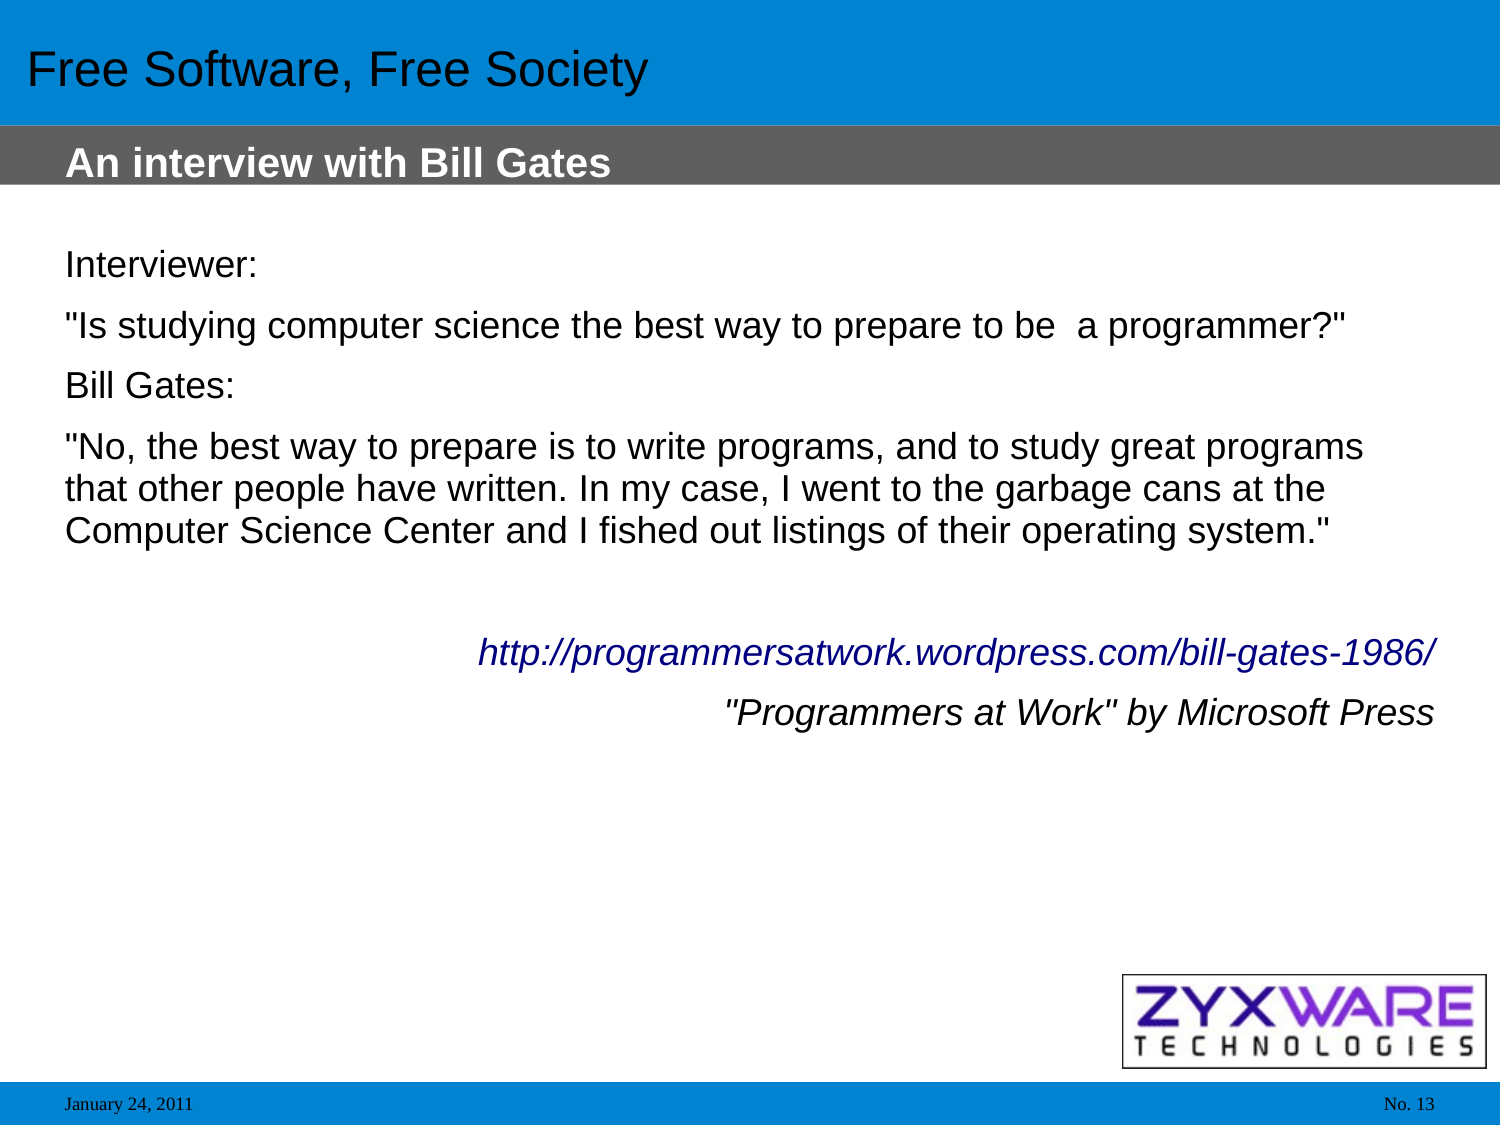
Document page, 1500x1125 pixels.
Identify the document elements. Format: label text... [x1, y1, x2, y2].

list Interviewer: "Is studying computer science the best way to prepare to be a programmer?" Bill Gates: "No, the best way to prepare is to write programs, and to study great programs that other people have written. In my case, I went to the garbage cans at the Computer Science Center and I fished out listings of their operating system." http://programmersatwork.wordpress.com/bill-gates-1986/ "Programmers at Work" by Microsoft Press [64, 243, 1436, 972]
picture [1122, 974, 1487, 1069]
title An interview with Bill Gates [64, 139, 1436, 187]
